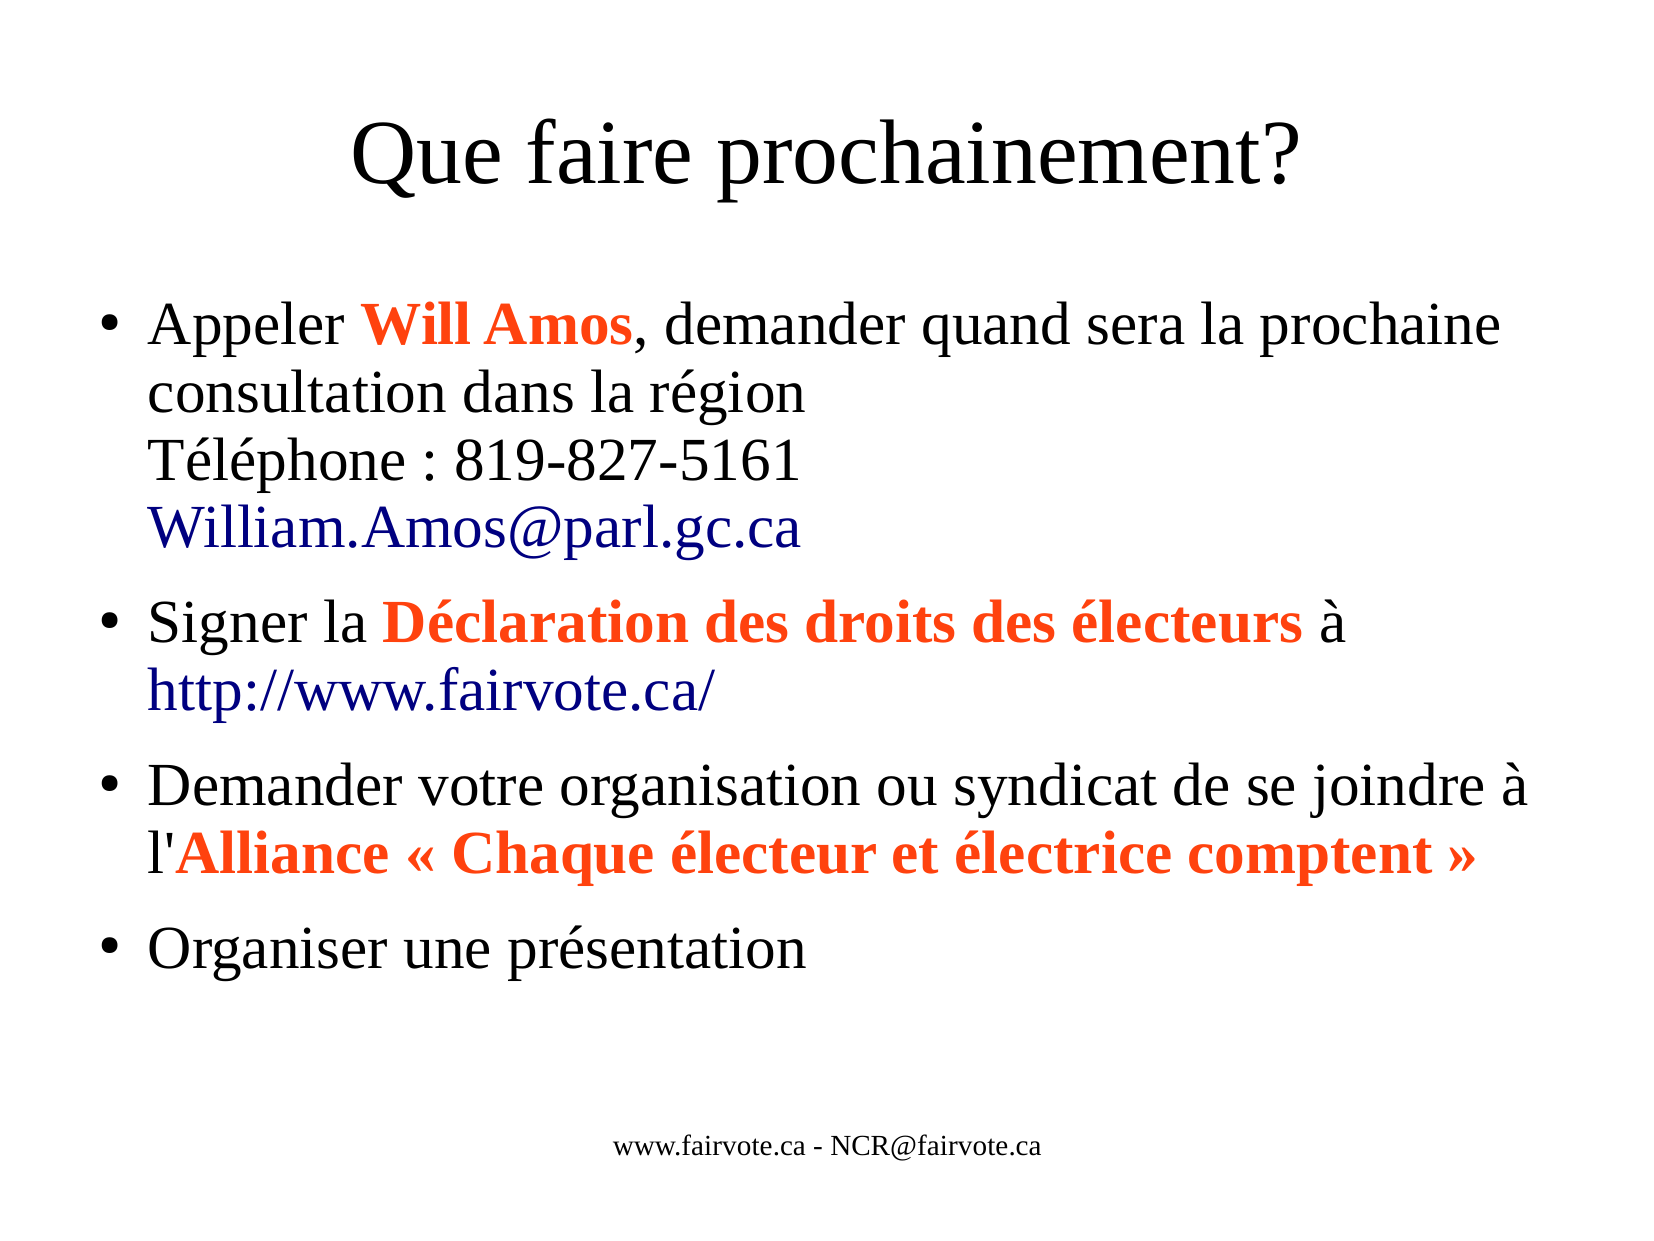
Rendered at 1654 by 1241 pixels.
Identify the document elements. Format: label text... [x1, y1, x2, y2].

list Appeler Will Amos, demander quand sera la prochaine consultation dans la région Téléphone : 819-827-5161 William.Amos@parl.gc.ca Signer la Déclaration des droits des électeurs à http://www.fairvote.ca/ Demander votre organisation ou syndicat de se joindre à l'Alliance « Chaque électeur et électrice comptent » Organiser une présentation [82, 290, 1538, 1010]
title Que faire prochainement? [82, 49, 1571, 257]
